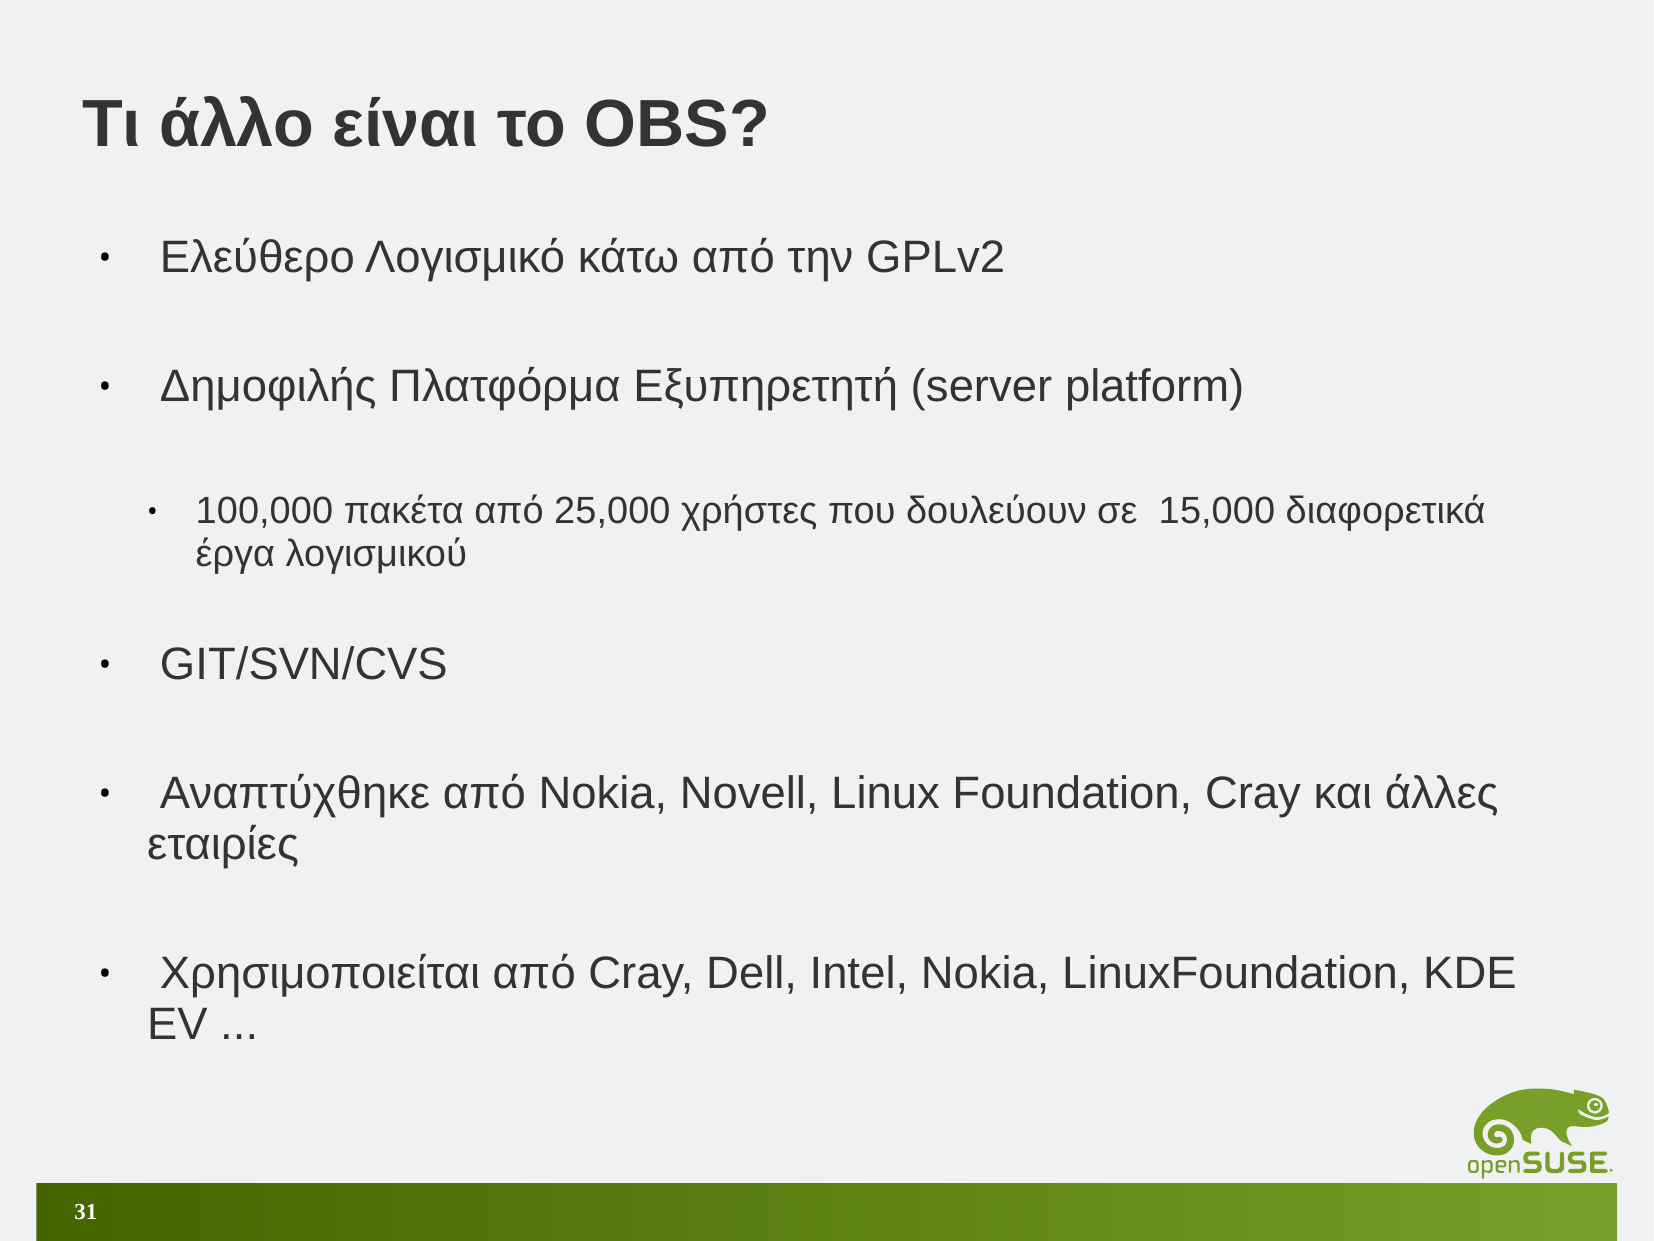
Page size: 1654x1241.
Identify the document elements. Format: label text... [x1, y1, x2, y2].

picture [0, 0, 1654, 1241]
title Τι άλλο είναι το OBS? [82, 49, 1571, 198]
list Ελεύθερο Λογισμικό κάτω από την GPLv2 Δημοφιλής Πλατφόρμα Eξυπηρετητή (server platform) 100,000 πακέτα από 25,000 χρήστες που δουλεύουν σε 15,000 διαφορετικά έργα λογισμικού GIT/SVN/CVS Αναπτύχθηκε από Nokia, Novell, Linux Foundation, Cray και άλλες εταιρίες Χρησιμοποιείται από Cray, Dell, Intel, Nokia, LinuxFoundation, KDE EV ... [82, 231, 1571, 1050]
